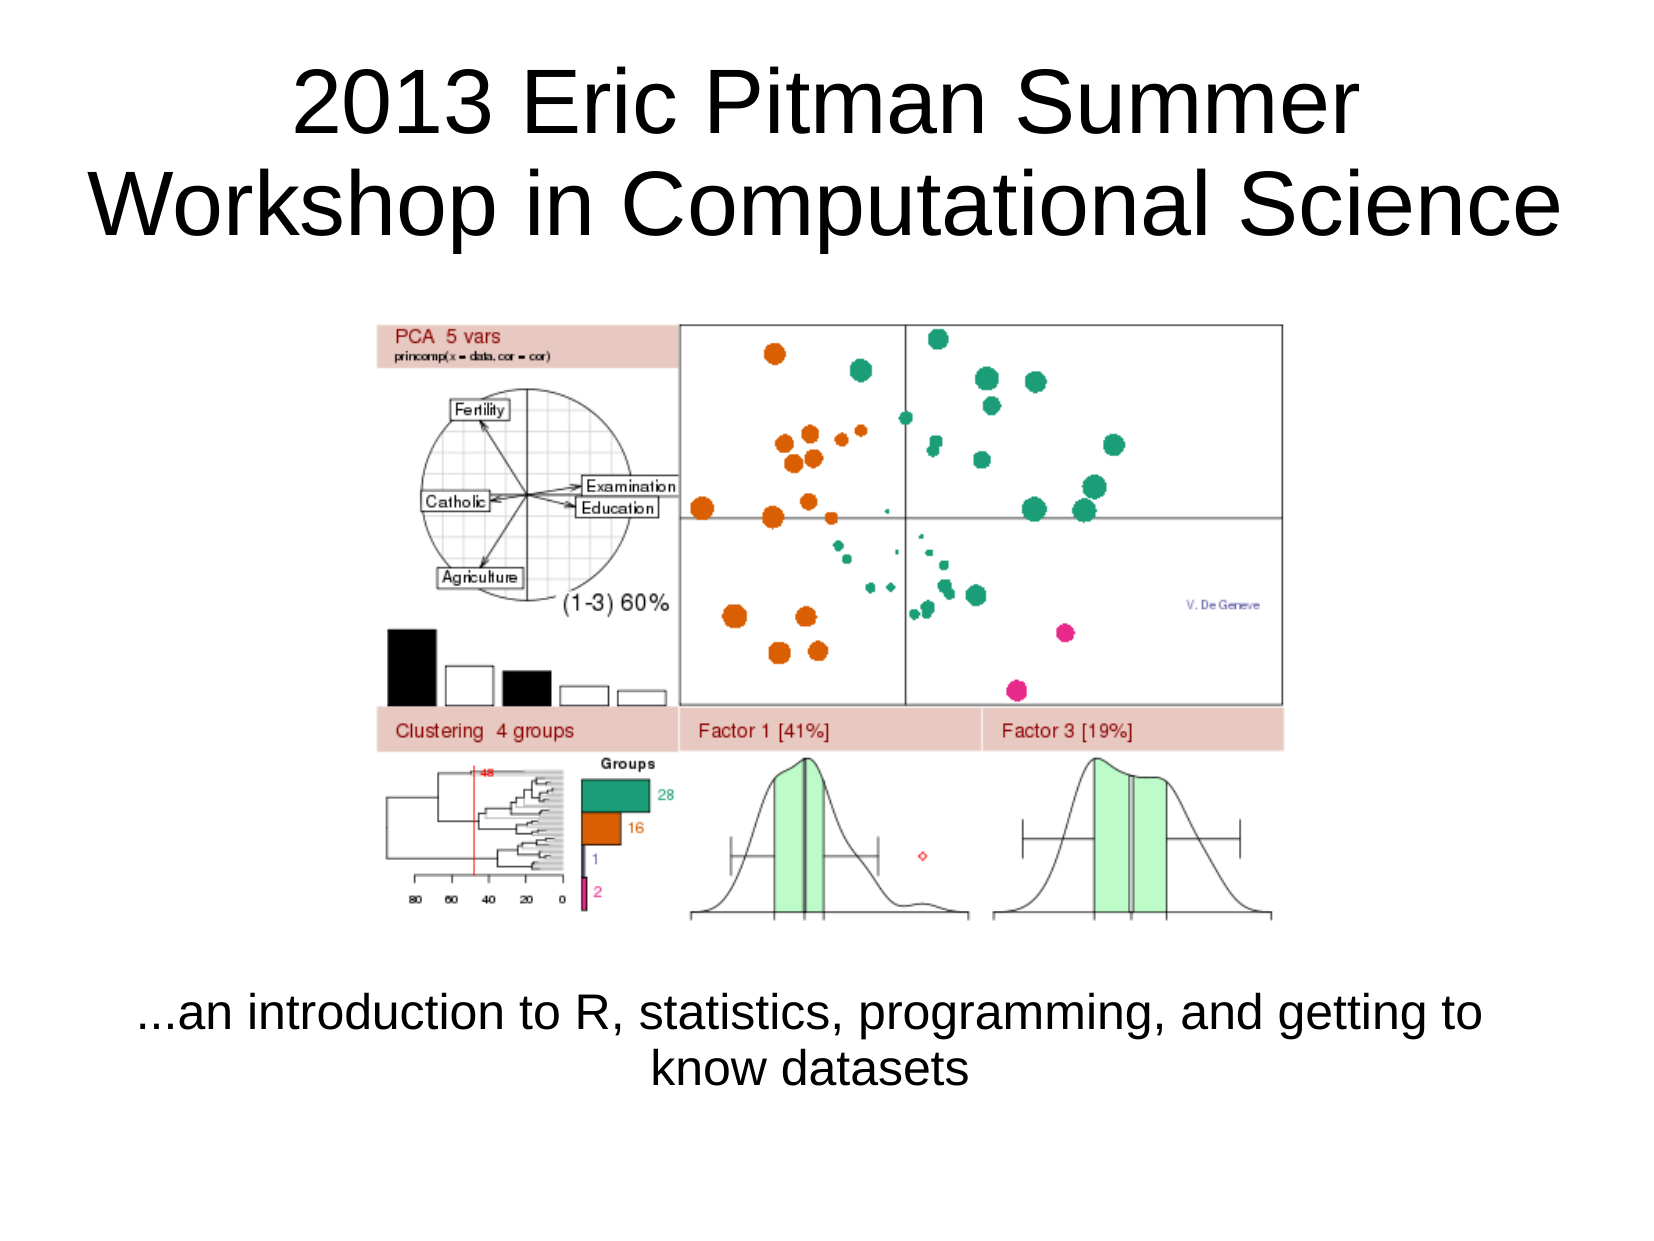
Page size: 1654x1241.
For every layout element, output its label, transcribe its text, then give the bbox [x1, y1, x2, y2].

picture [361, 309, 1299, 935]
title 2013 Eric Pitman Summer Workshop in Computational Science [82, 49, 1571, 257]
subtitle ...an introduction to R, statistics, programming, and getting to know datasets [82, 203, 1538, 1096]
